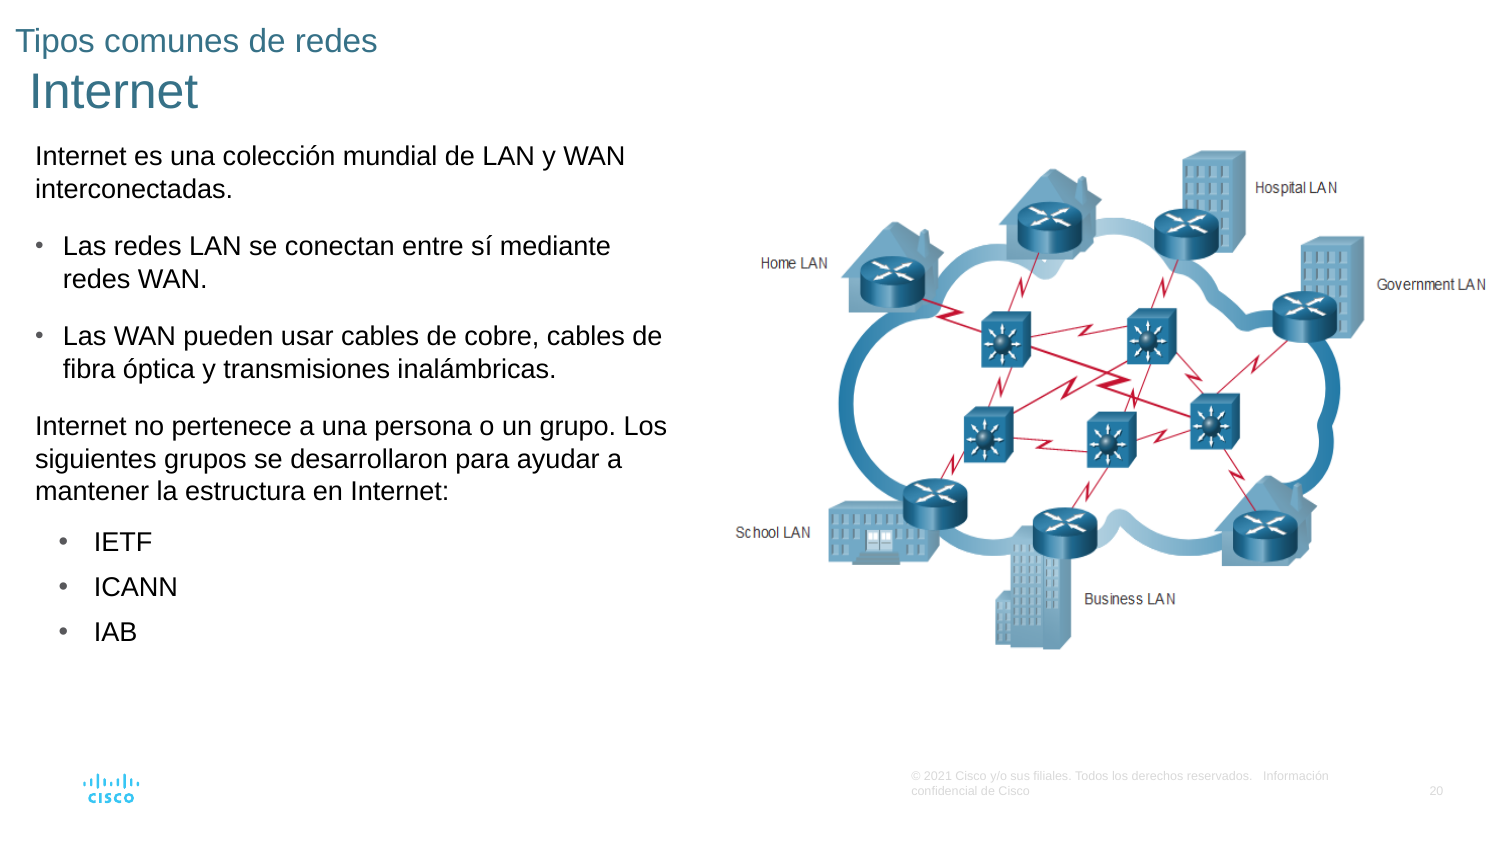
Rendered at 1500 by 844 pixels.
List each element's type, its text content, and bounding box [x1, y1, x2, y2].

title Tipos comunes de redes Internet [0, 6, 1500, 131]
list Internet es una colección mundial de LAN y WAN interconectadas. Las redes LAN se conectan entre sí mediante redes WAN. Las WAN pueden usar cables de cobre, cables de fibra óptica y transmisiones inalámbricas. Internet no pertenece a una persona o un grupo. Los siguientes grupos se desarrollaron para ayudar a mantener la estructura en Internet: IETF ICANN IAB [20, 131, 705, 797]
picture [685, 130, 1500, 663]
